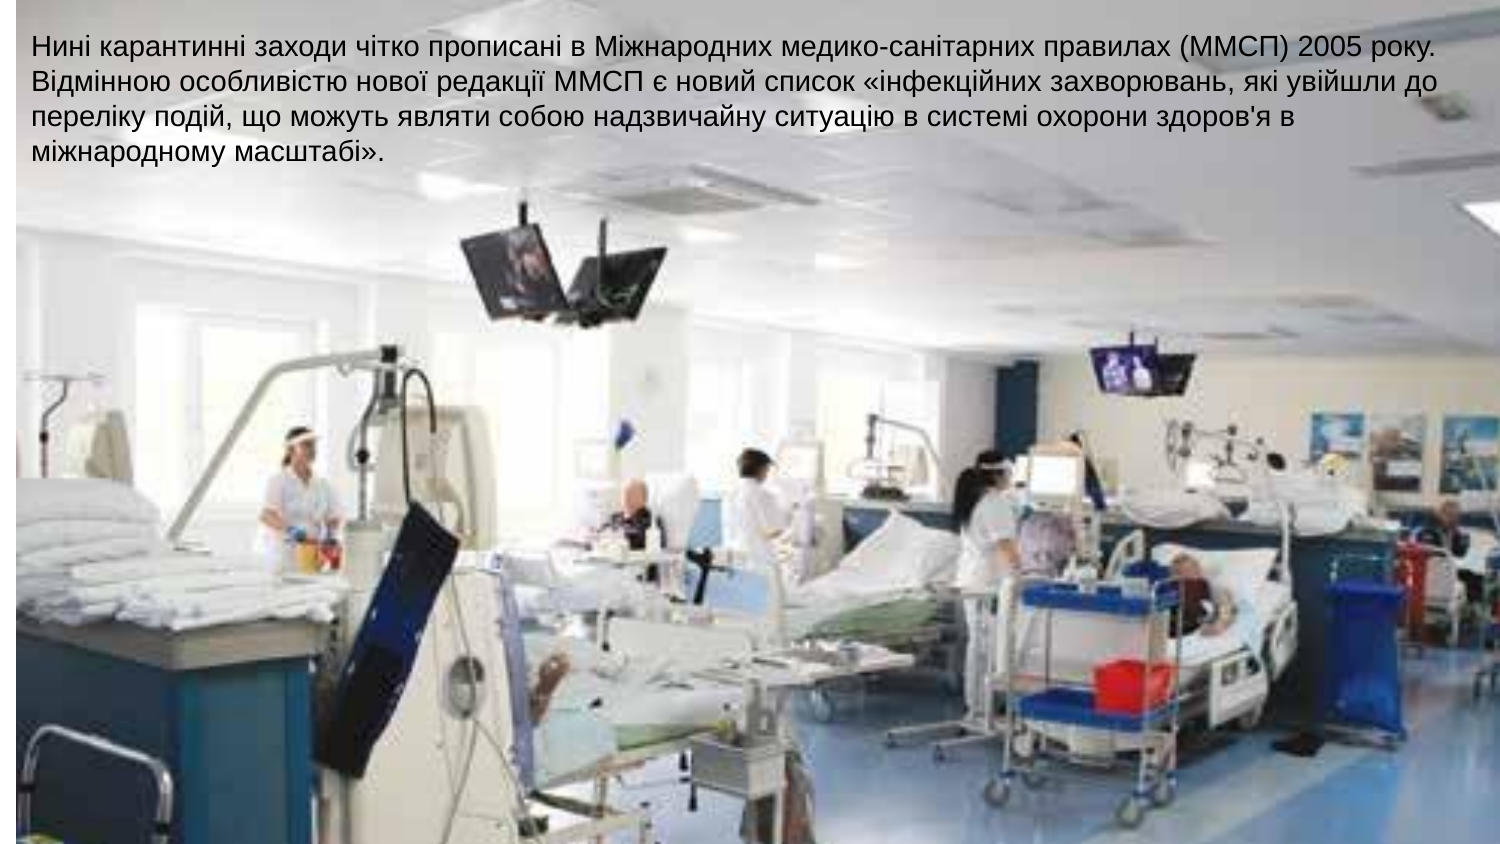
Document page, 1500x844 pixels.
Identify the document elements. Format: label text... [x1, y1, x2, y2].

picture [16, 0, 1500, 844]
text_box Нині карантинні заходи чітко прописані в Міжнародних медико-санітарних правилах (ММСП) 2005 року. Відмінною особливістю нової редакції ММСП є новий список «інфекційних захворювань, які увійшли до переліку подій, що можуть являти собою надзвичайну ситуацію в системі охорони здоров'я в міжнародному масштабі». [16, 12, 1484, 300]
